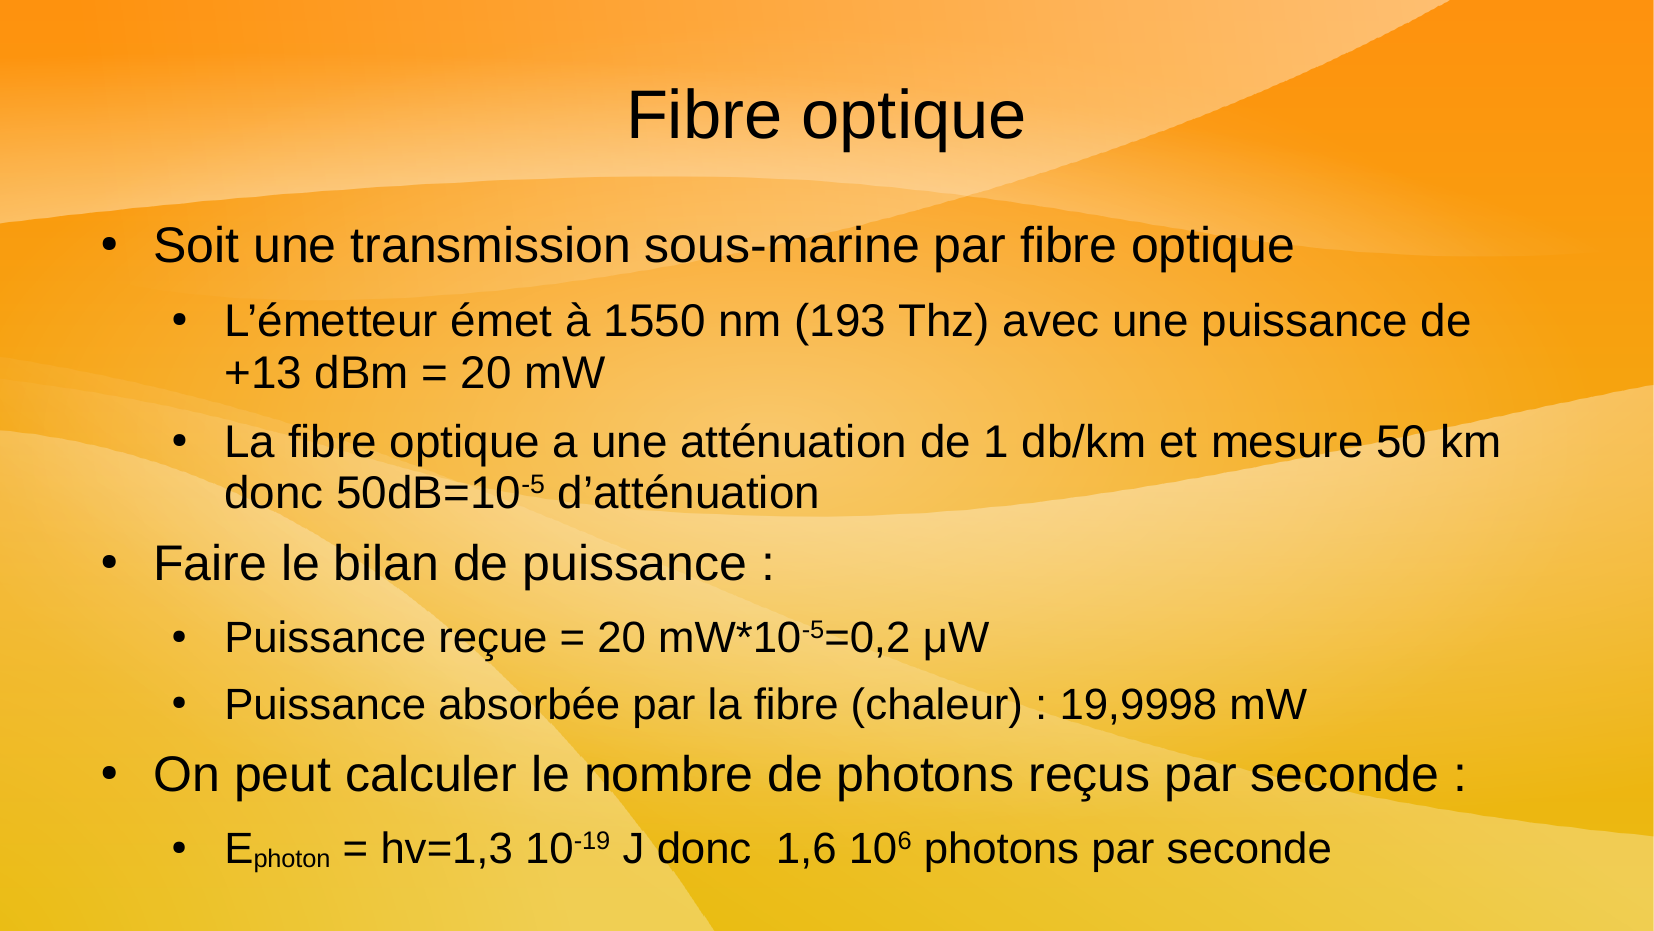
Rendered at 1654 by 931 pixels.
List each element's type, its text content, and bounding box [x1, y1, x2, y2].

picture [0, 0, 1654, 931]
list Soit une transmission sous-marine par fibre optique L’émetteur émet à 1550 nm (193 Thz) avec une puissance de +13 dBm = 20 mW La fibre optique a une atténuation de 1 db/km et mesure 50 km donc 50dB=10-5 d’atténuation Faire le bilan de puissance : Puissance reçue = 20 mW*10-5=0,2 μW Puissance absorbée par la fibre (chaleur) : 19,9998 mW On peut calculer le nombre de photons reçus par seconde : Ephoton = hv=1,3 10-19 J donc 1,6 106 photons par seconde [82, 217, 1571, 929]
title Fibre optique [82, 37, 1571, 193]
